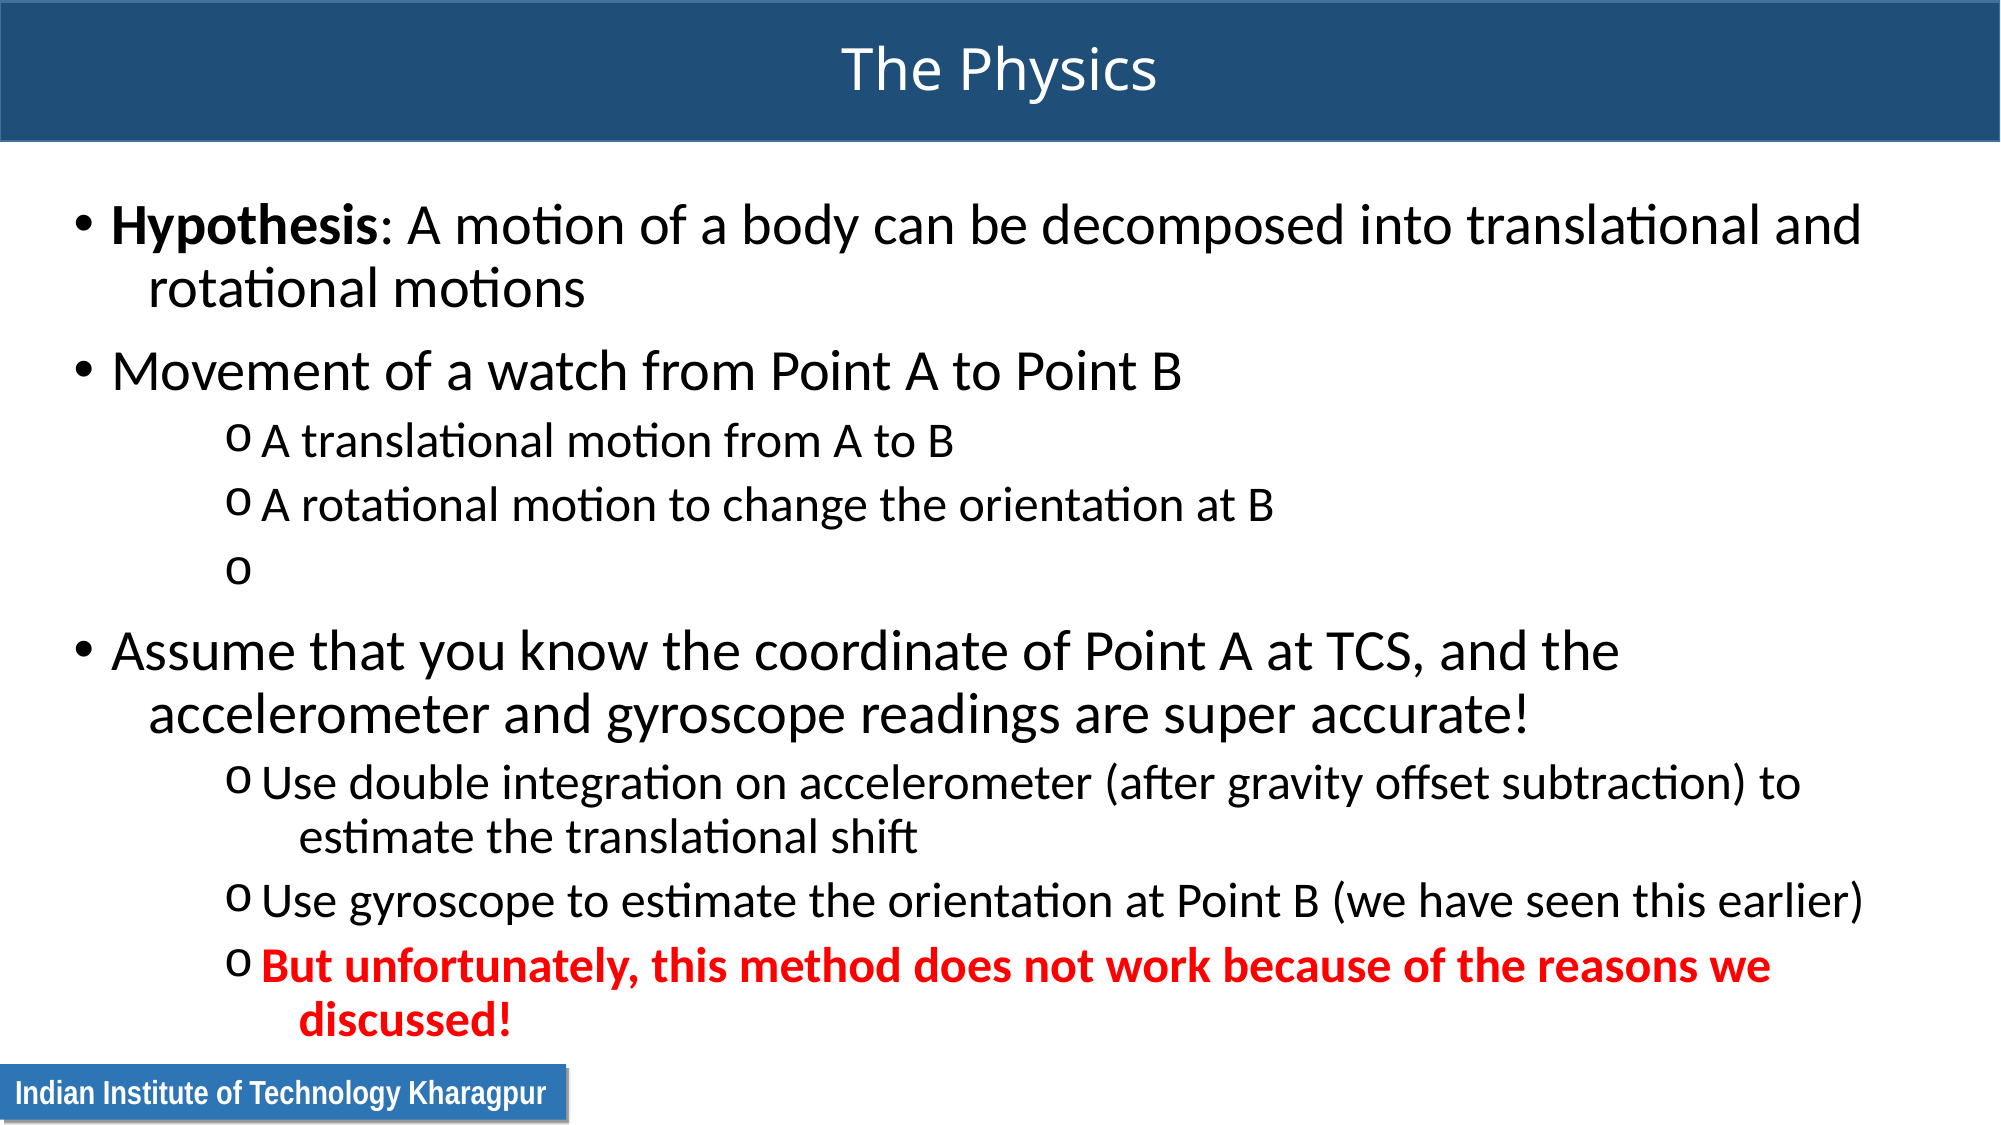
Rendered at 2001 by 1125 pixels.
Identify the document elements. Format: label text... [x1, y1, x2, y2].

title The Physics [0, 1, 2000, 141]
list Hypothesis: A motion of a body can be decomposed into translational and rotational motions Movement of a watch from Point A to Point B A translational motion from A to B A rotational motion to change the orientation at B Assume that you know the coordinate of Point A at TCS, and the accelerometer and gyroscope readings are super accurate! Use double integration on accelerometer (after gravity offset subtraction) to estimate the translational shift Use gyroscope to estimate the orientation at Point B (we have seen this earlier) But unfortunately, this method does not work because of the reasons we discussed! [58, 186, 1954, 1065]
